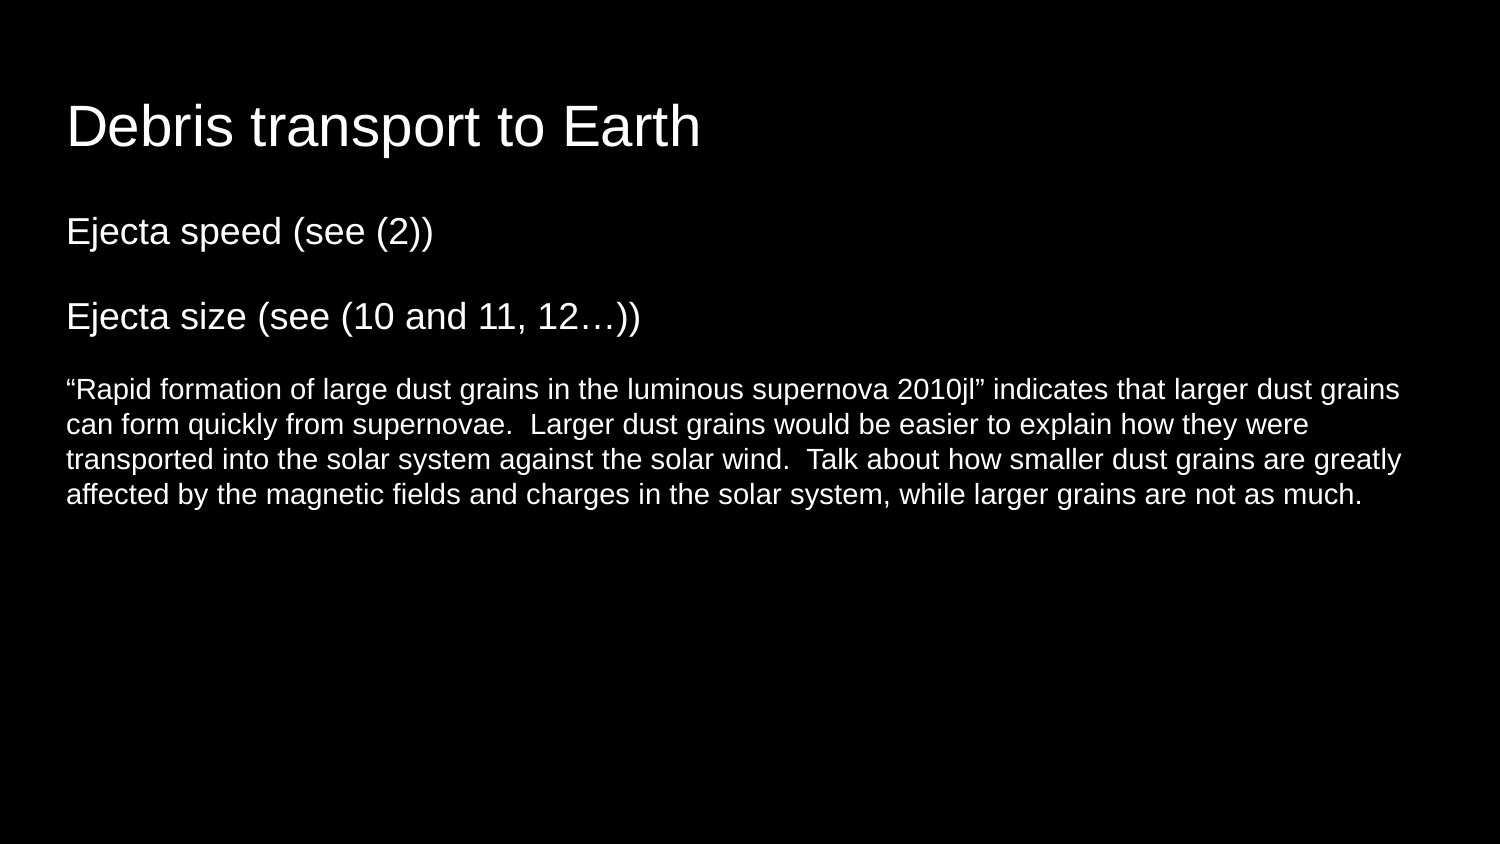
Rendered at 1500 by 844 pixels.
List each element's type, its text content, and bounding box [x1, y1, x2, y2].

title Debris transport to Earth [51, 72, 1449, 167]
list Ejecta speed (see (2)) Ejecta size (see (10 and 11, 12…)) “Rapid formation of large dust grains in the luminous supernova 2010jl” indicates that larger dust grains can form quickly from supernovae. Larger dust grains would be easier to explain how they were transported into the solar system against the solar wind. Talk about how smaller dust grains are greatly affected by the magnetic fields and charges in the solar system, while larger grains are not as much. [51, 185, 1449, 746]
